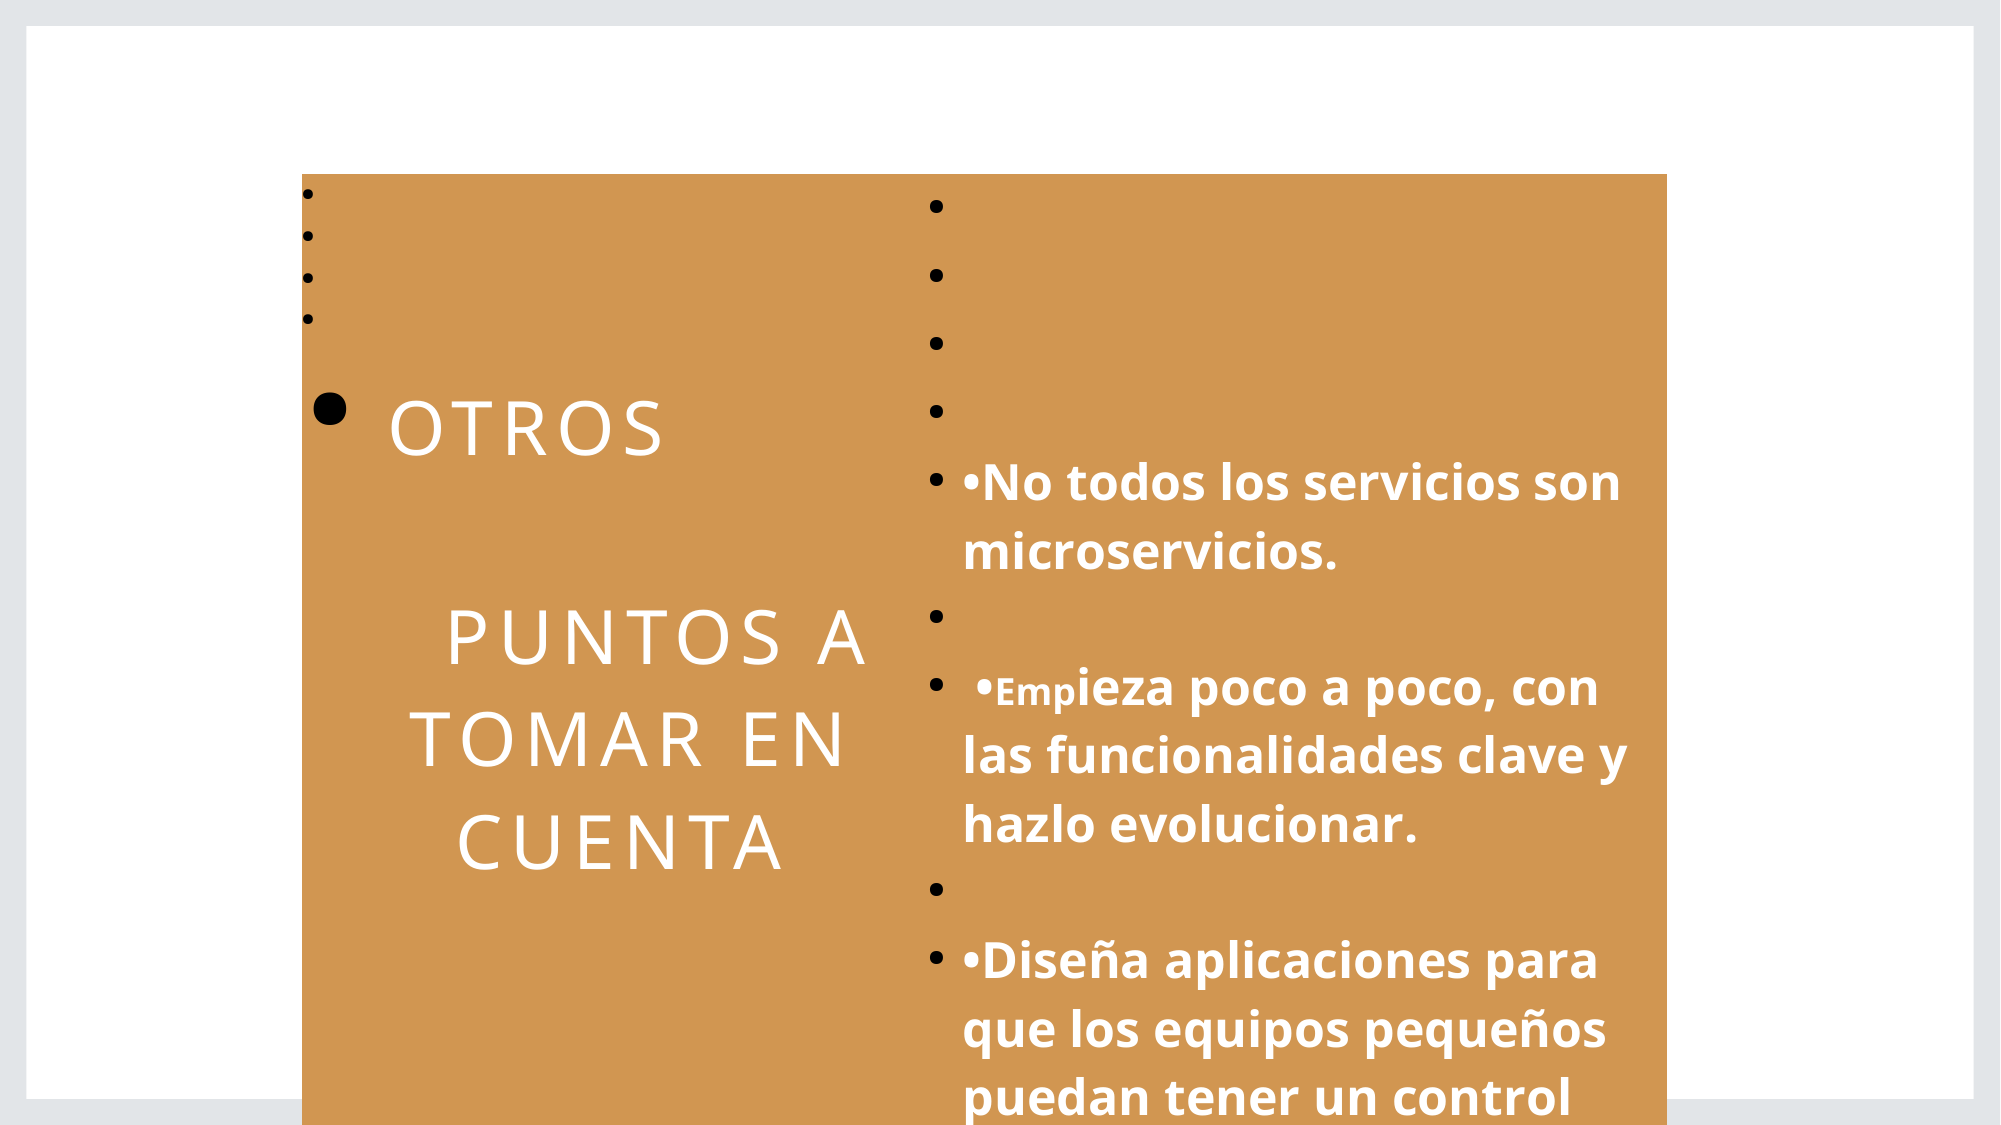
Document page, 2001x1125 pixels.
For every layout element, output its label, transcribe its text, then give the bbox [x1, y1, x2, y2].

table_header otros puntos a tomar en cuenta [302, 174, 927, 1125]
table_header •No todos los servicios son microservicios. •Empieza poco a poco, con las funcionalidades clave y hazlo evolucionar. •Diseña aplicaciones para que los equipos pequeños puedan tener un control total del servicio [927, 174, 1667, 1125]
